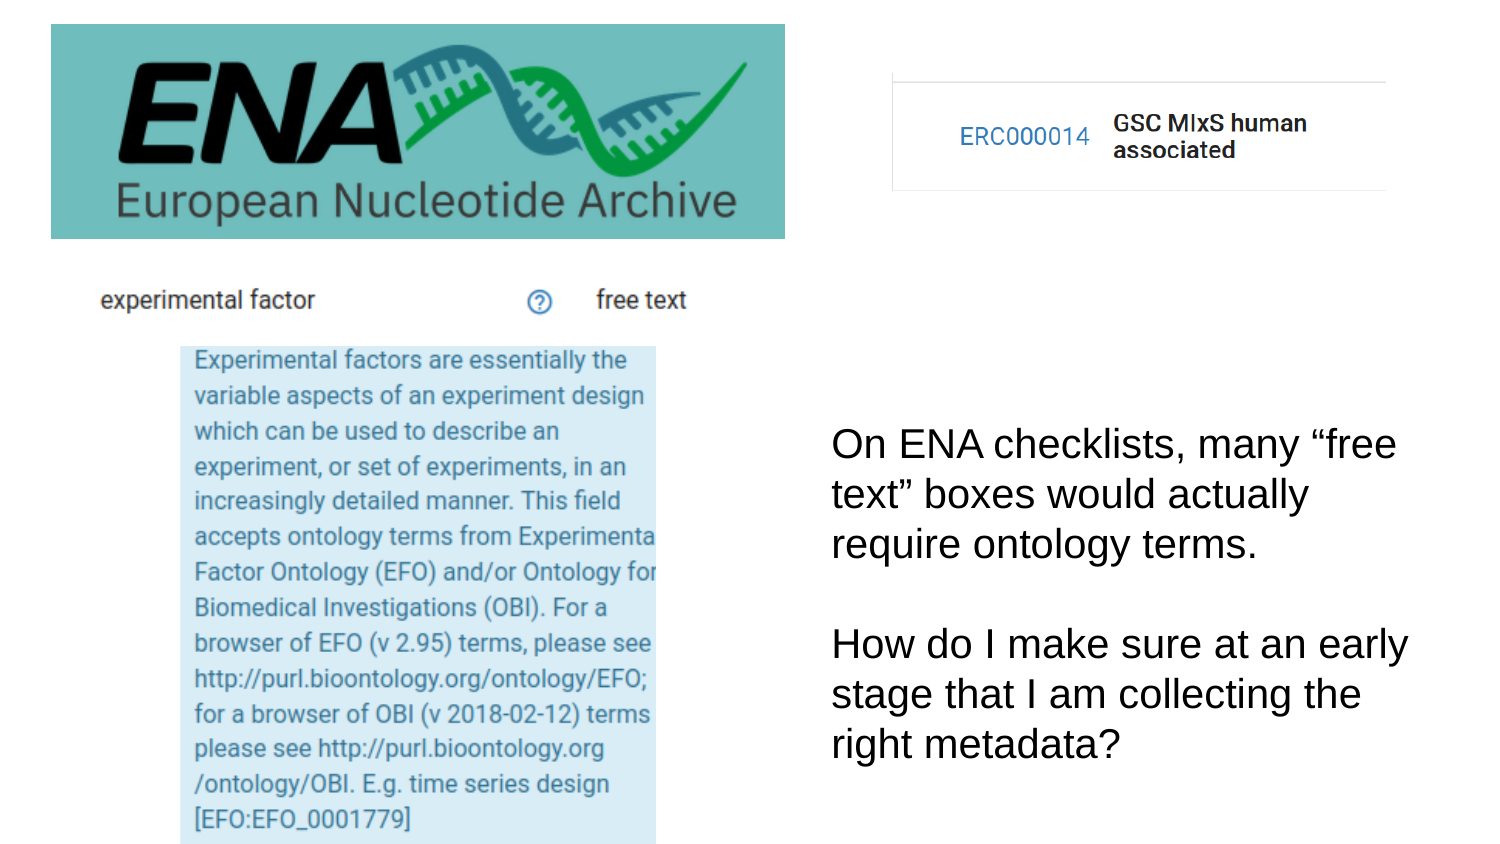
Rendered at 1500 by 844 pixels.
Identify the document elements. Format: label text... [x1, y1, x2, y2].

picture [180, 346, 656, 844]
picture [51, 24, 785, 239]
picture [876, 73, 1386, 191]
text_box On ENA checklists, many “free text” boxes would actually require ontology terms. How do I make sure at an early stage that I am collecting the right metadata? [816, 402, 1446, 795]
picture [65, 249, 711, 336]
